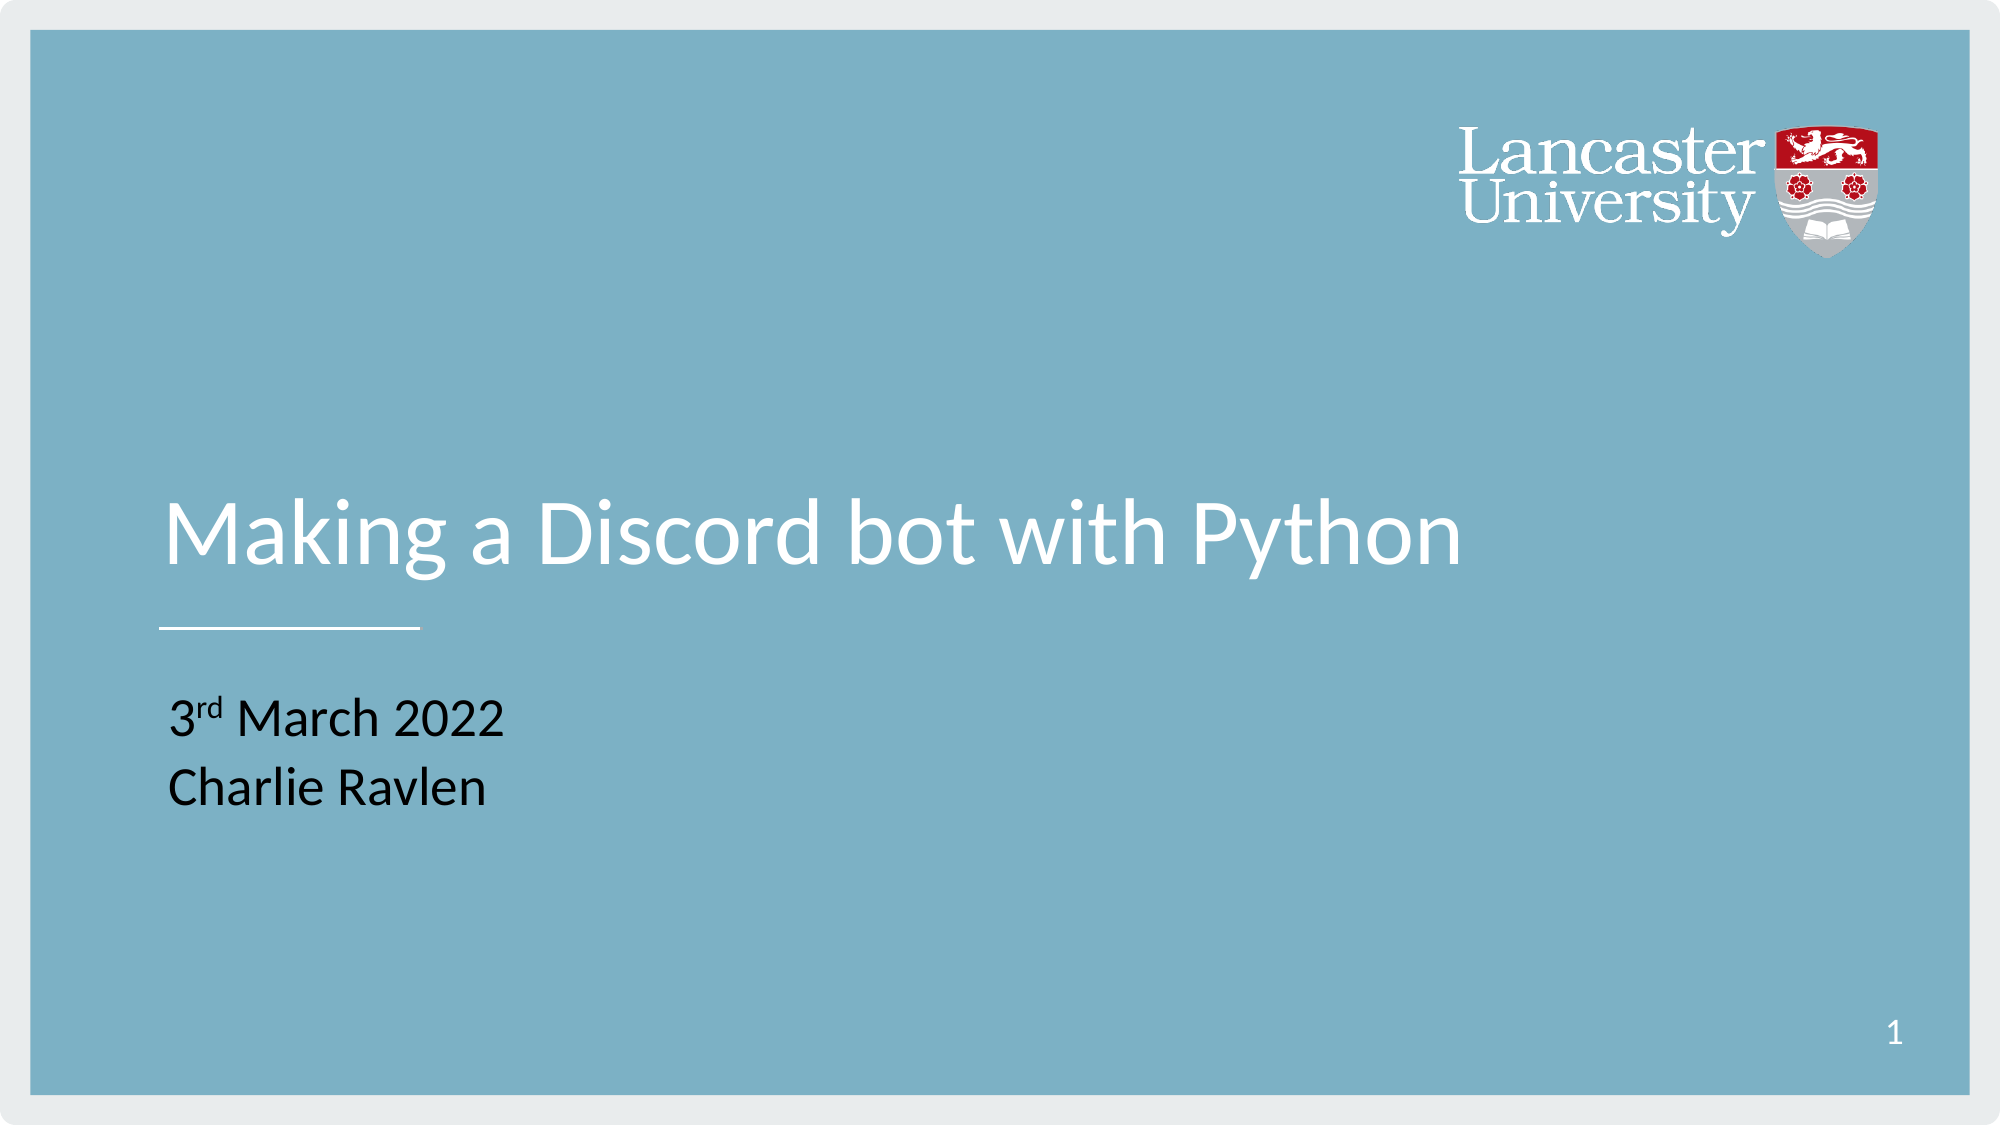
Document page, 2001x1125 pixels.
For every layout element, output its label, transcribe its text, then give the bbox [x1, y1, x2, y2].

slide_number <number> [1468, 999, 1919, 1060]
title Making a Discord bot with Python [147, 361, 1648, 592]
subtitle 3rd March 2022 Charlie Ravlen [153, 681, 1654, 953]
